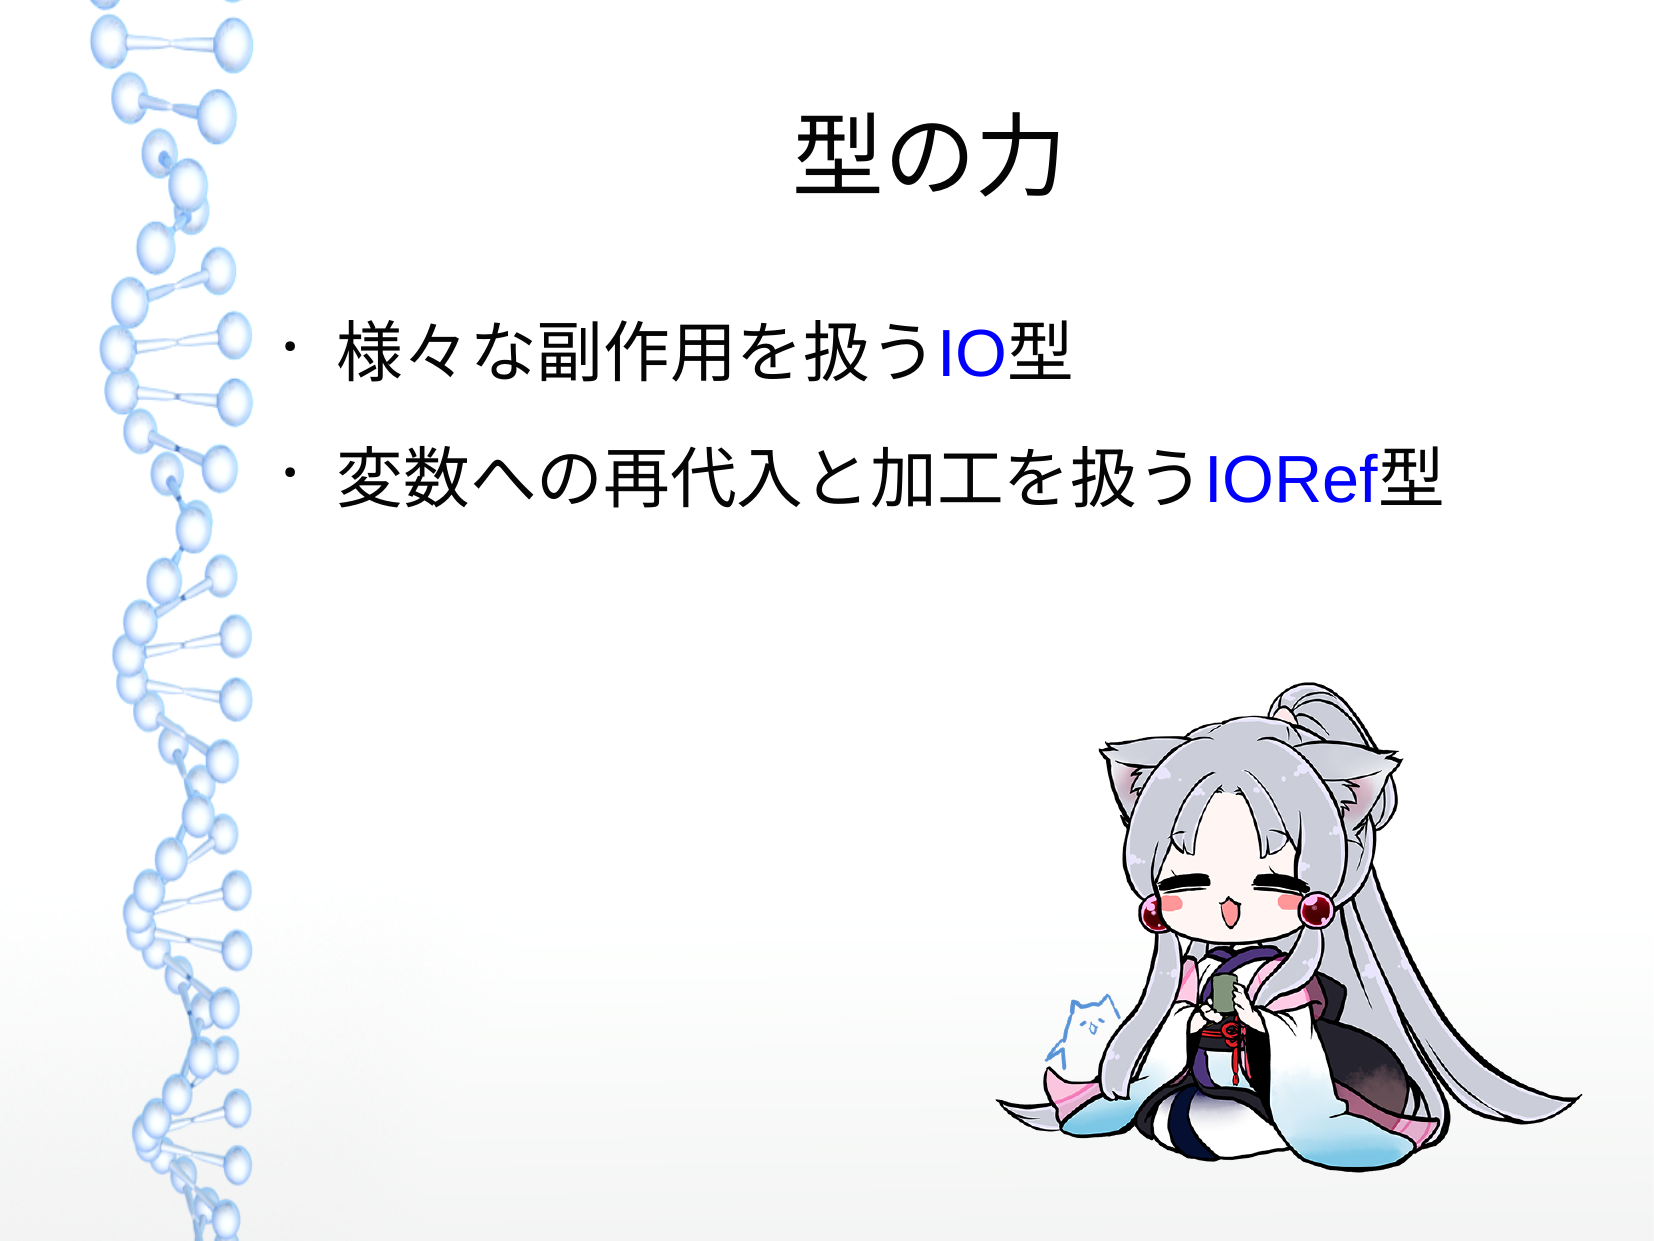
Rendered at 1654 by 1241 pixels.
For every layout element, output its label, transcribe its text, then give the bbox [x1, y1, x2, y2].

title 型の力 [265, 47, 1595, 252]
list 様々な副作用を扱うIO型 変数への再代入と加工を扱うIORef型 [265, 299, 1595, 1019]
picture [0, 0, 1654, 1241]
